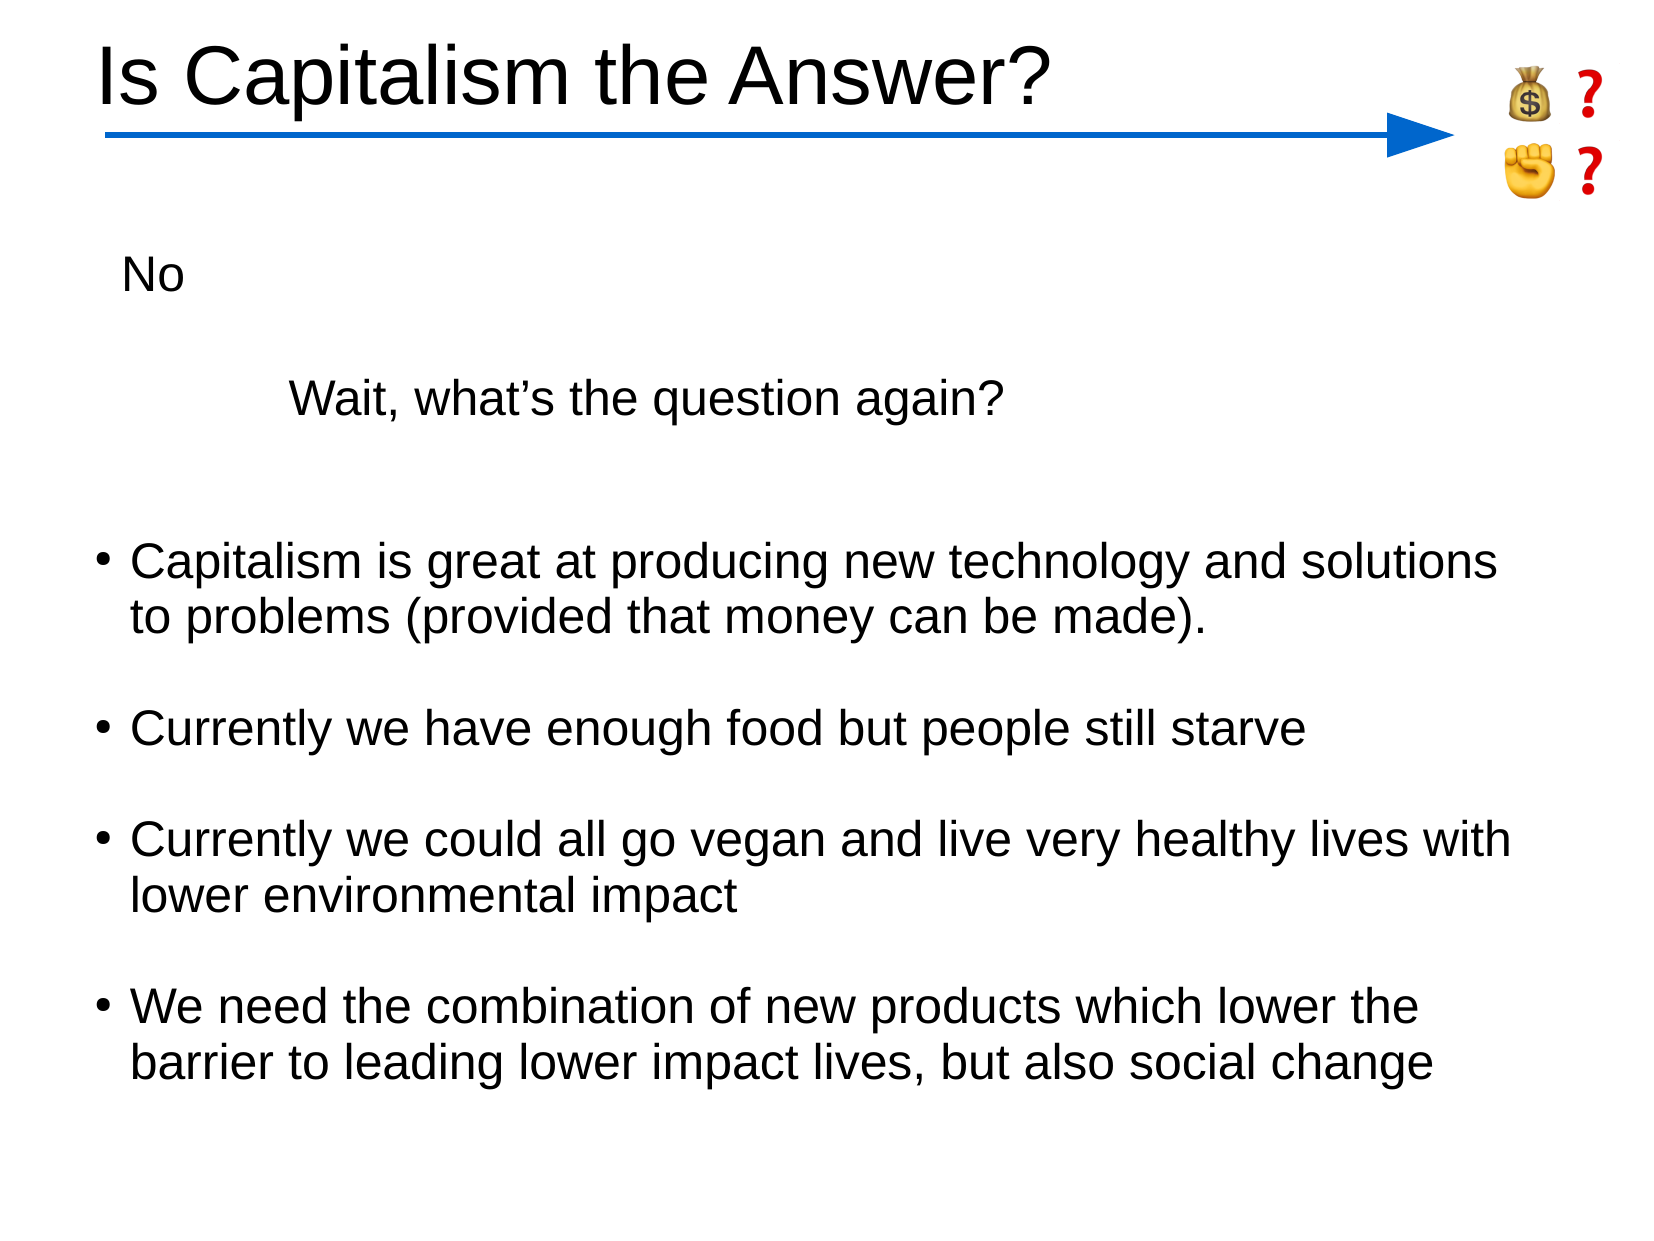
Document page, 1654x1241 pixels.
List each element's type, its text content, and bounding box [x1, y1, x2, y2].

text_box Wait, what’s the question again? [273, 363, 1020, 434]
text_box Is Capitalism the Answer? [63, 5, 1380, 240]
picture [1499, 140, 1620, 201]
picture [1499, 63, 1620, 124]
text_box No [89, 222, 1425, 439]
text_box Capitalism is great at producing new technology and solutions to problems (provided that money can be made). Currently we have enough food but people still starve Currently we could all go vegan and live very healthy lives with lower environmental impact We need the combination of new products which lower the barrier to leading lower impact lives, but also social change [79, 525, 1530, 1098]
